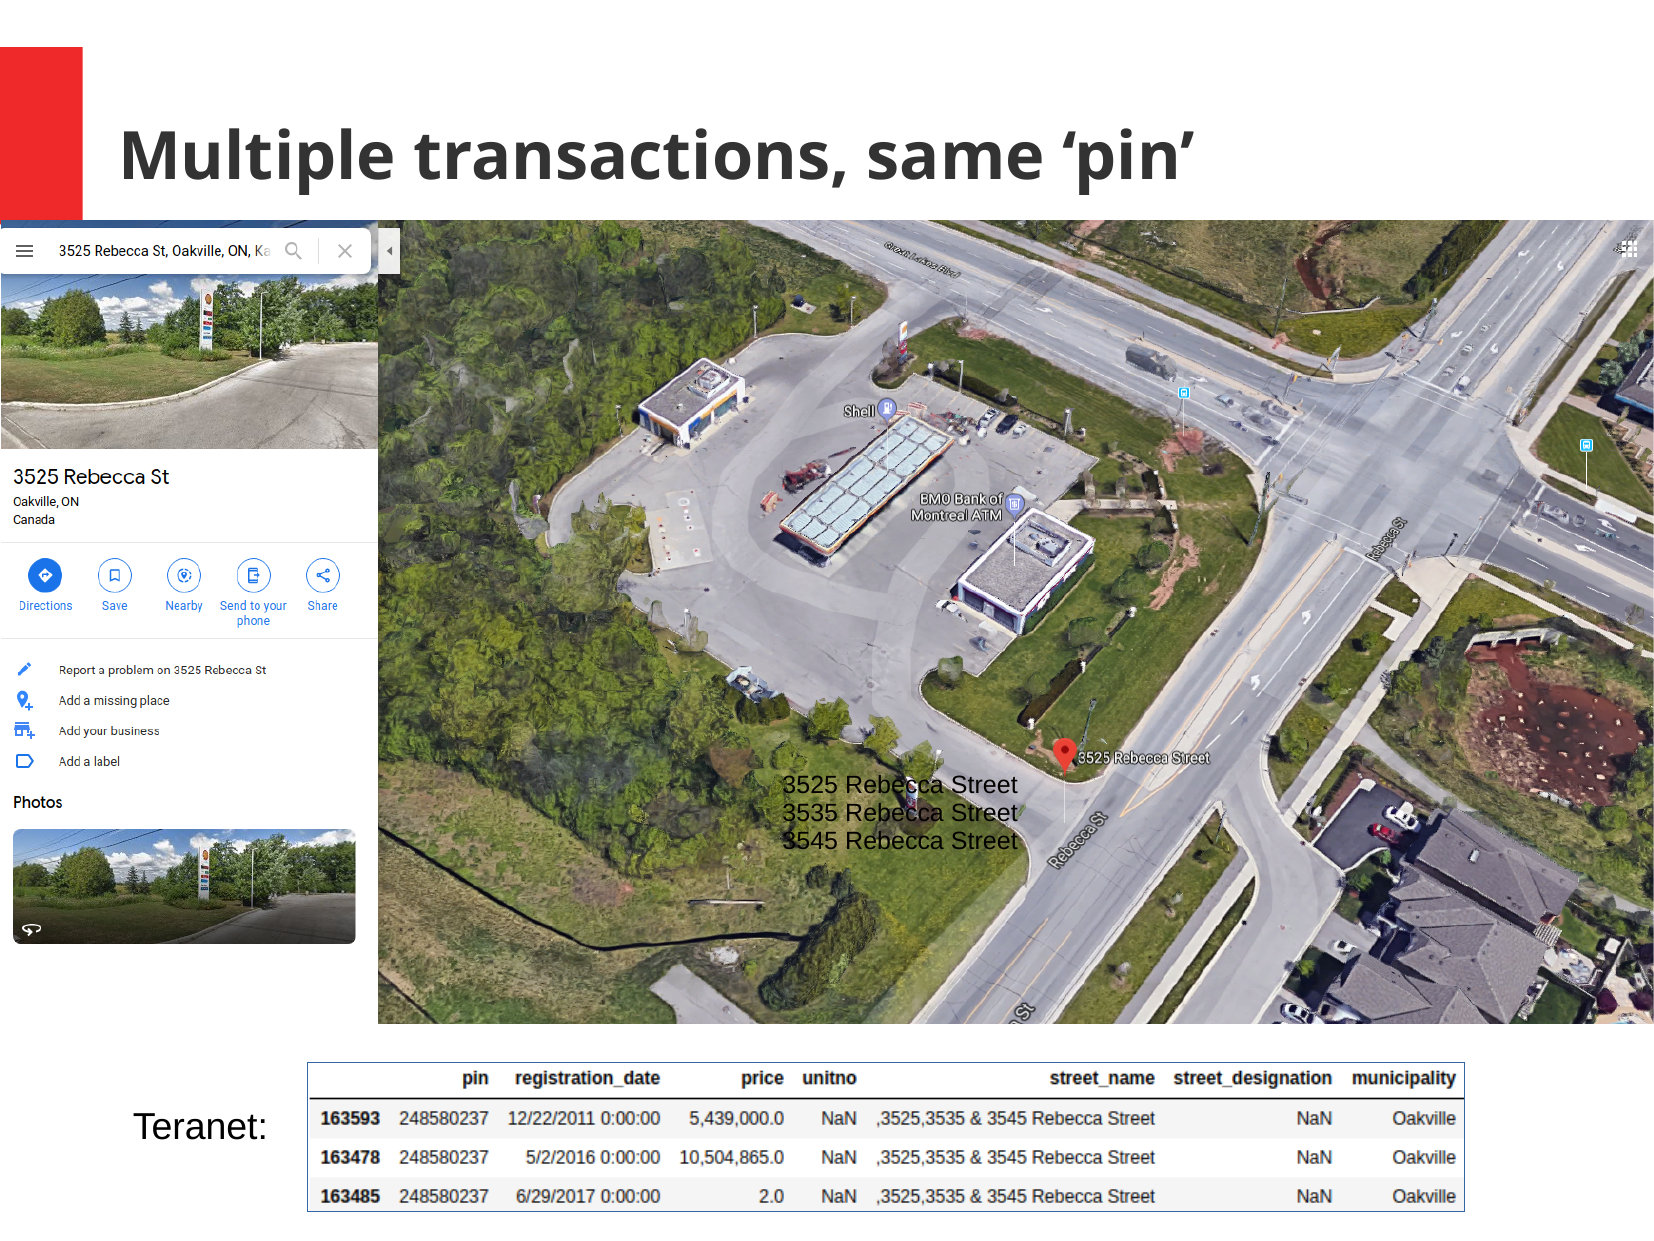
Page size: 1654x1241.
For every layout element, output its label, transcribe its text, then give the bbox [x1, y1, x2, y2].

picture [307, 1062, 1465, 1212]
text_box / [1185, 1129, 1571, 1216]
picture [1, 220, 1654, 1024]
text_box 3525 Rebecca Street 3535 Rebecca Street 3545 Rebecca Street [767, 763, 1040, 863]
text_box Teranet: [118, 1098, 367, 1156]
title Multiple transactions, same ‘pin’ [118, 49, 1571, 220]
